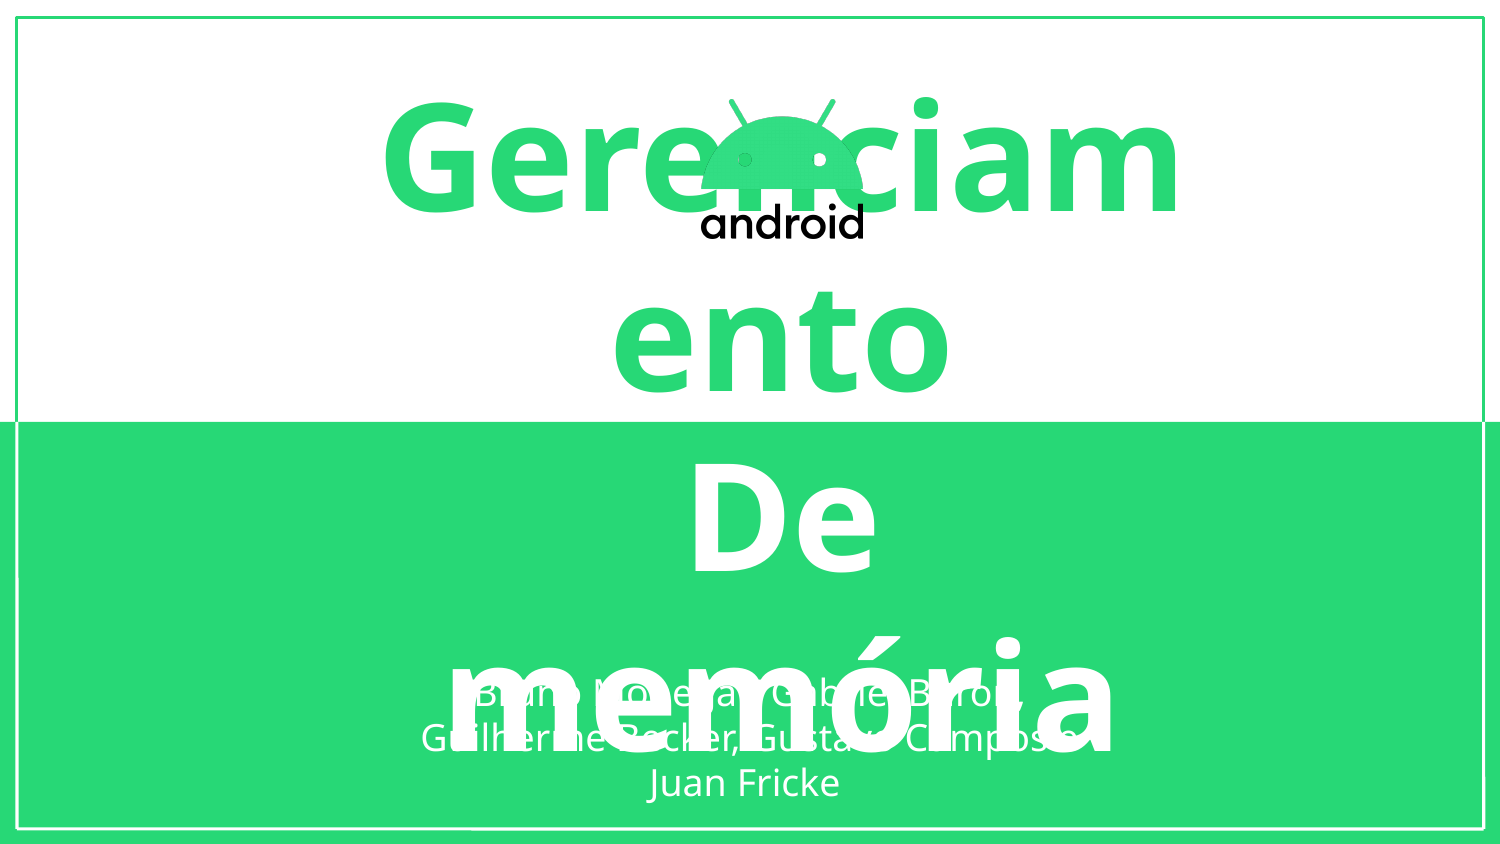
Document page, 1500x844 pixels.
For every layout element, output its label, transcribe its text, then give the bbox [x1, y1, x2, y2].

subtitle Bruno Monegat, Gabriel Buron, Guilherme Becker, Gustavo Campos e Juan Fricke [387, 706, 1113, 767]
picture [701, 99, 863, 239]
title Gerenciamento De memória [360, 239, 1204, 605]
